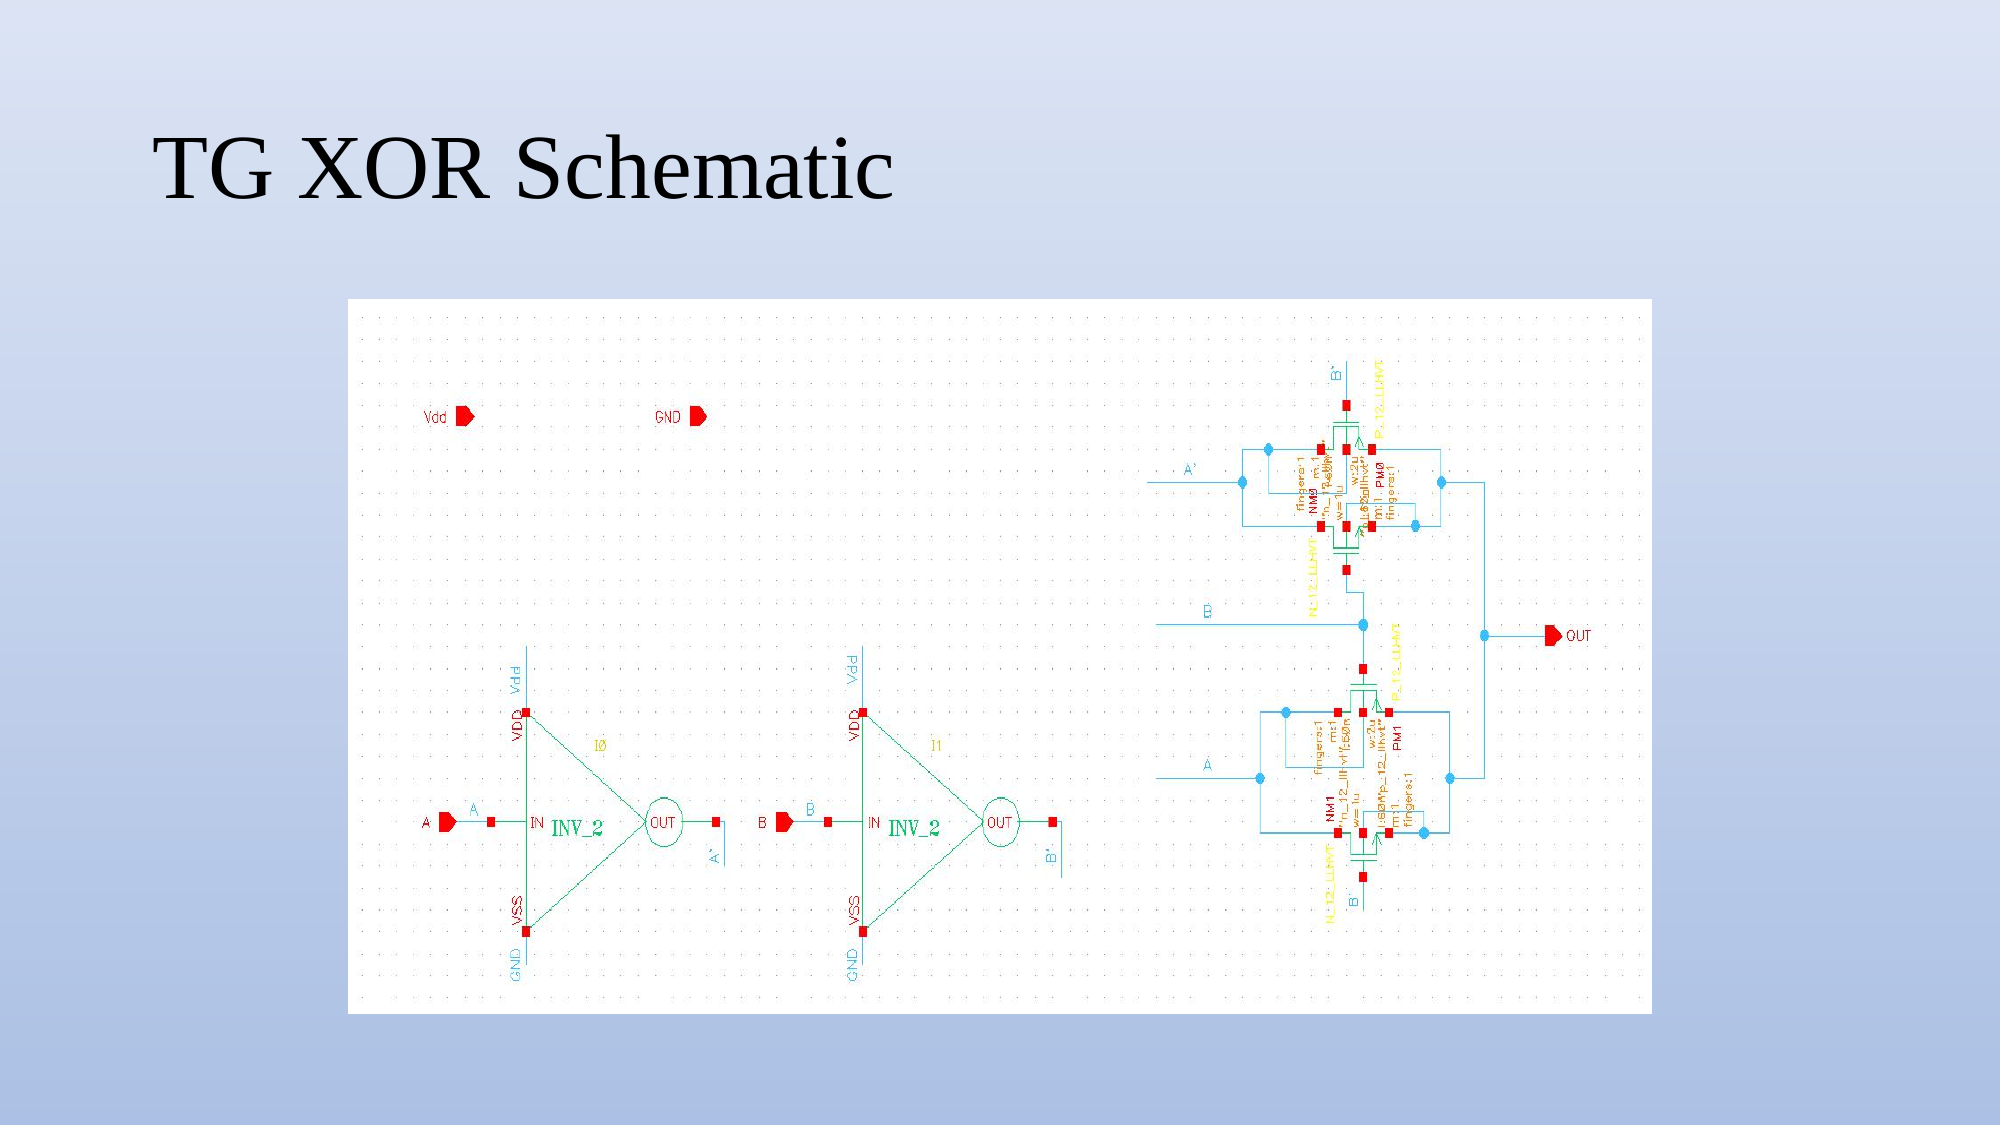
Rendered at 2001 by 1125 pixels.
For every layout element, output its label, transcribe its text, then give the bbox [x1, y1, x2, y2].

title TG XOR Schematic [137, 59, 1863, 278]
picture [348, 299, 1652, 1014]
